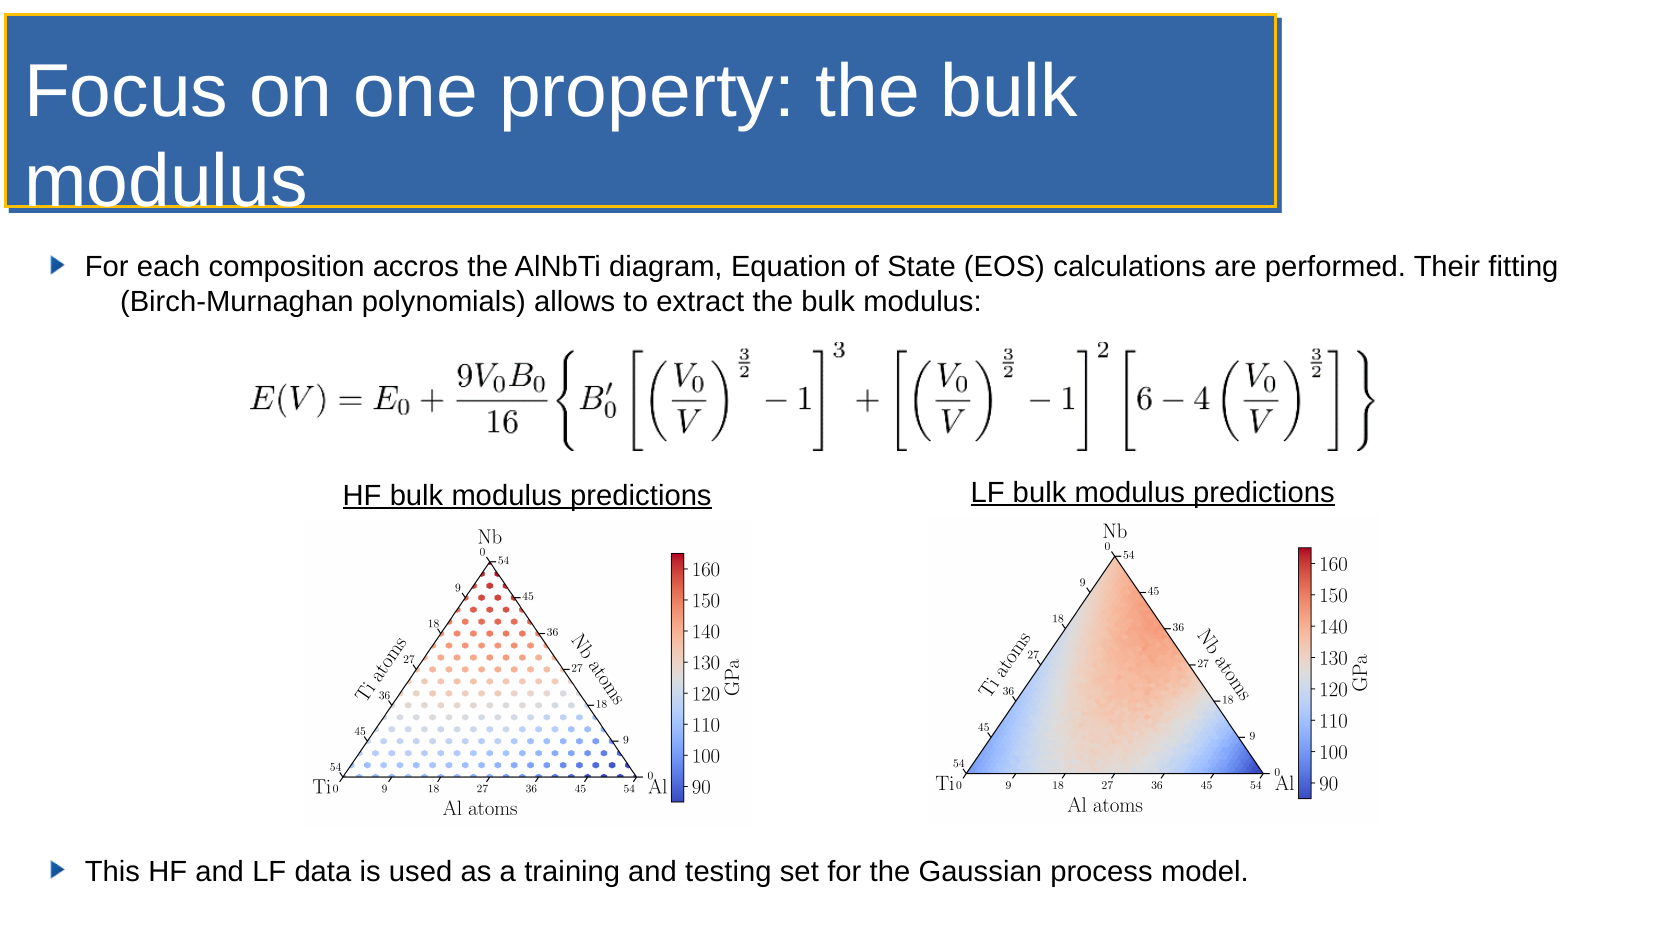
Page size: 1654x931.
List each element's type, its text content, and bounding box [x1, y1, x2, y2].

text_box This HF and LF data is used as a training and testing set for the Gaussian process model. [34, 845, 1434, 906]
text_box HF bulk modulus predictions [232, 469, 823, 525]
text_box Focus on one property: the bulk modulus [24, 41, 1273, 190]
text_box LF bulk modulus predictions [857, 466, 1449, 522]
picture [927, 522, 1379, 825]
picture [249, 343, 1379, 451]
picture [304, 525, 751, 827]
text_box For each composition accros the AlNbTi diagram, Equation of State (EOS) calculations are performed. Their fitting (Birch-Murnaghan polynomials) allows to extract the bulk modulus: [34, 240, 1596, 319]
